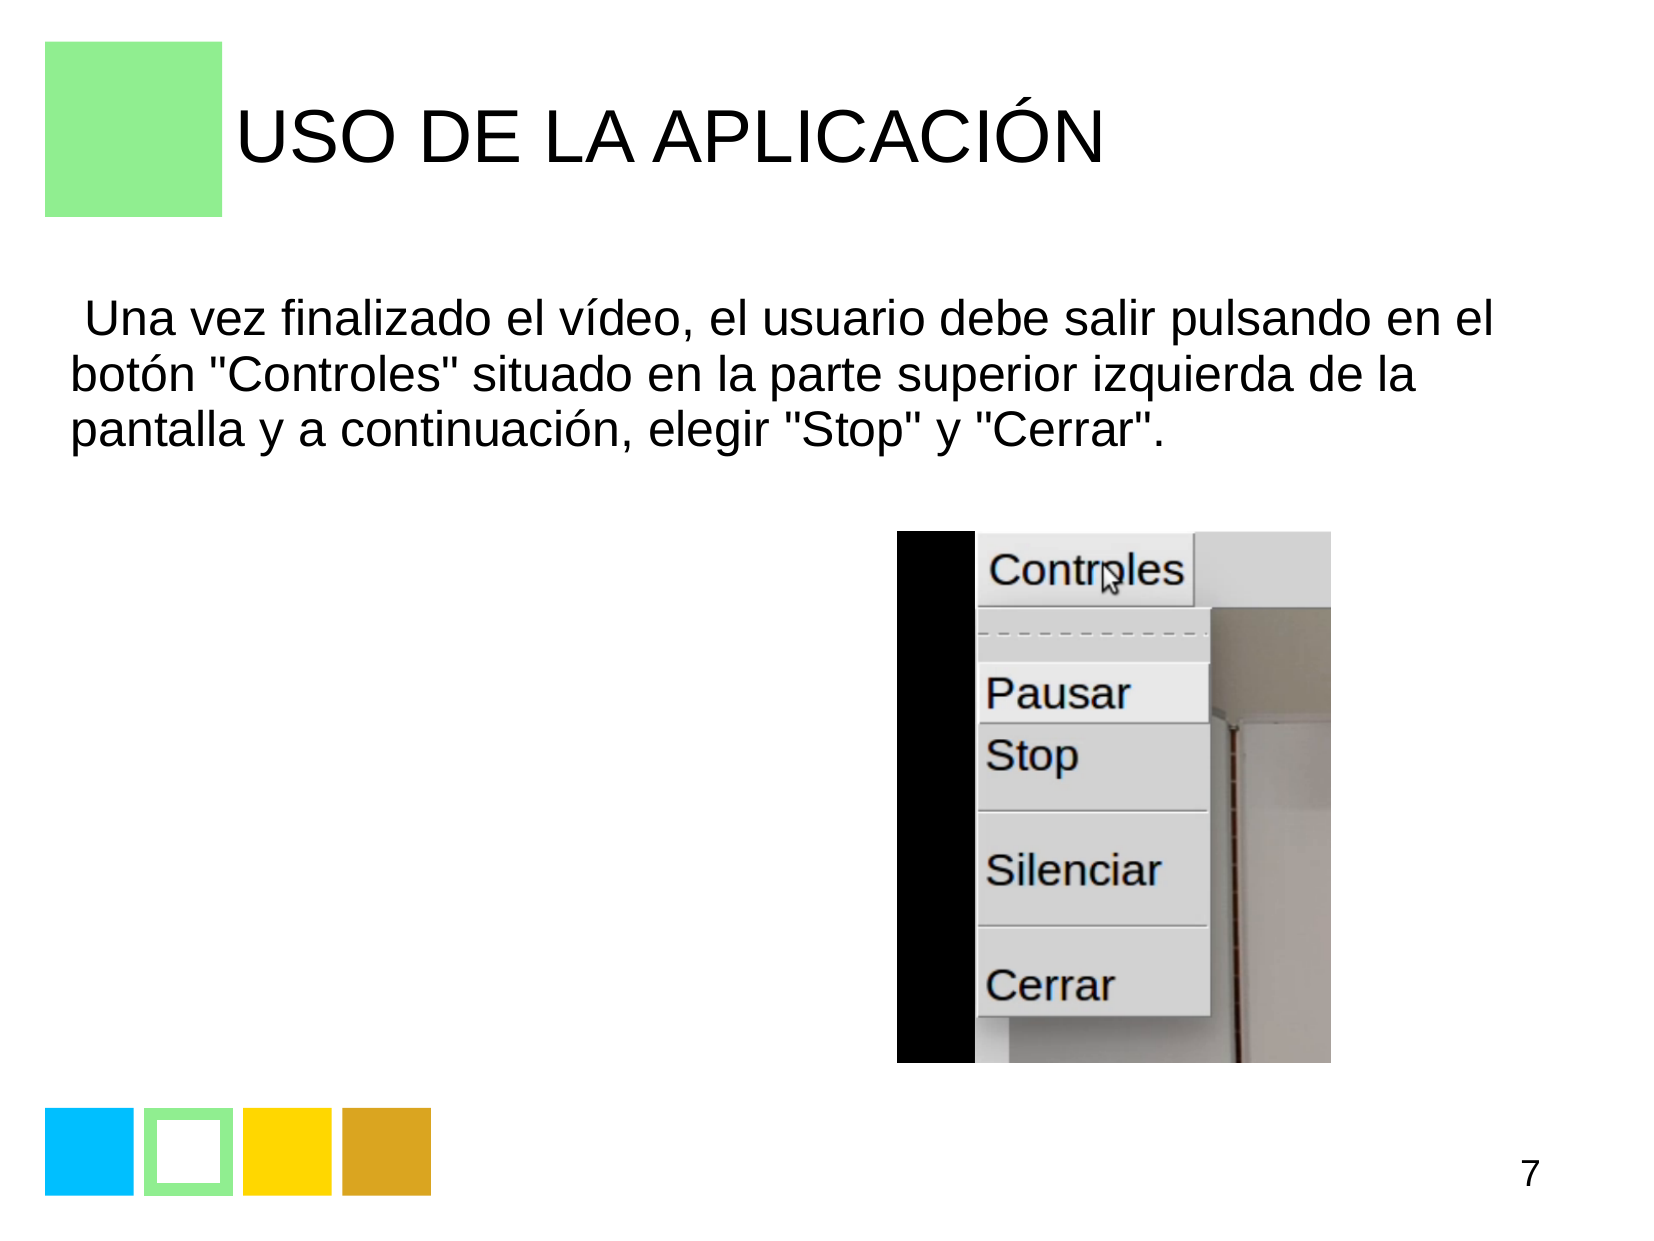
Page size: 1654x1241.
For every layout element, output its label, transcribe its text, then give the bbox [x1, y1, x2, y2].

title USO DE LA APLICACIÓN [82, 49, 1571, 213]
subtitle Una vez finalizado el vídeo, el usuario debe salir pulsando en el botón "Controles" situado en la parte superior izquierda de la pantalla y a continuación, elegir "Stop" y "Cerrar". [70, 290, 1607, 1010]
picture [897, 531, 1331, 1063]
text_box <number> [1505, 1145, 1654, 1217]
